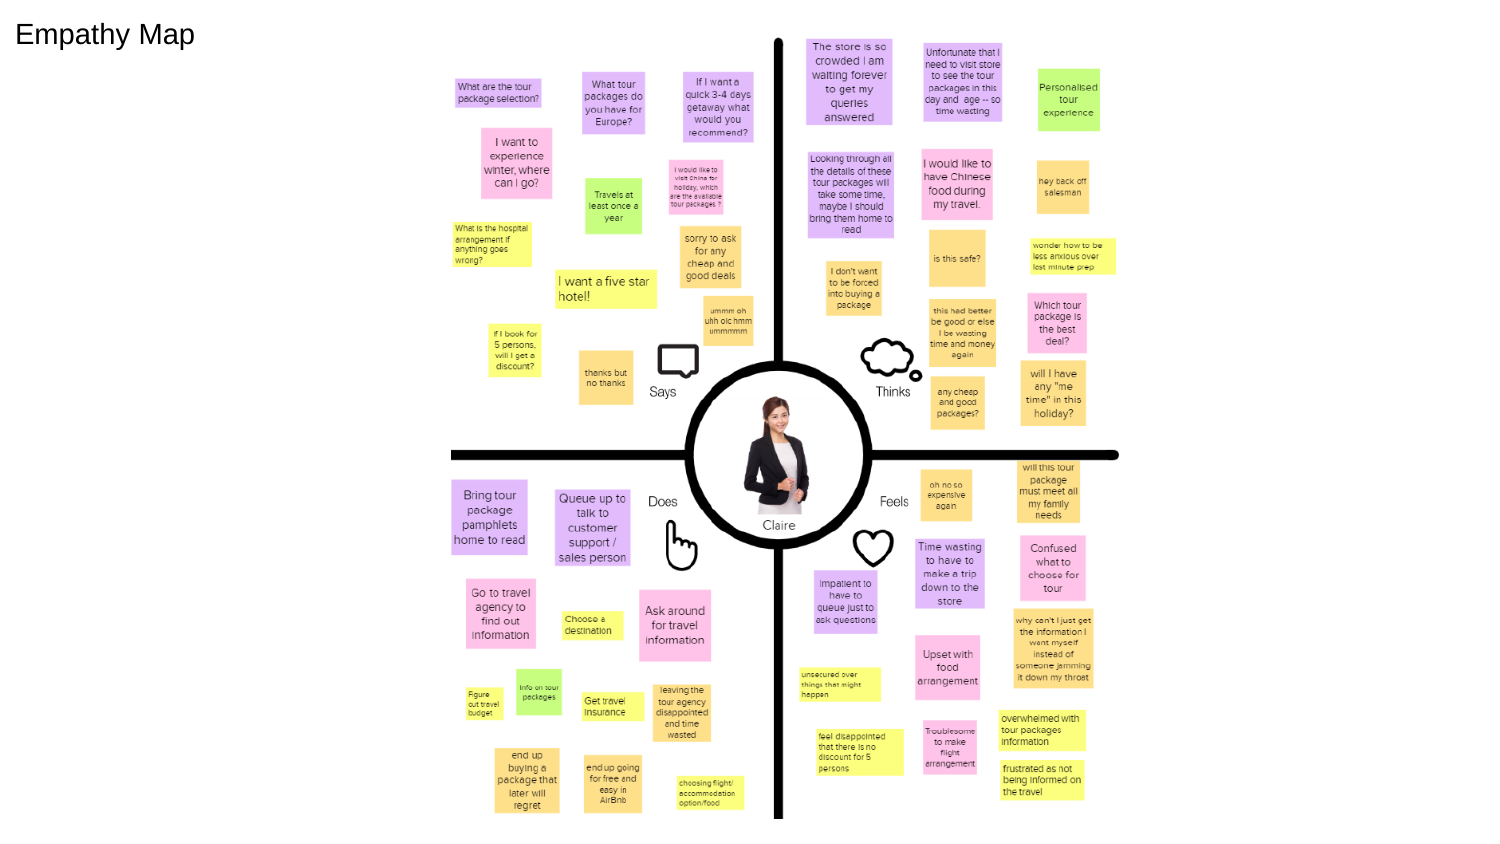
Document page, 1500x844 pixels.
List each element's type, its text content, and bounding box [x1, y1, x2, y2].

title Empathy Map [0, 0, 427, 105]
picture [451, 24, 1125, 819]
